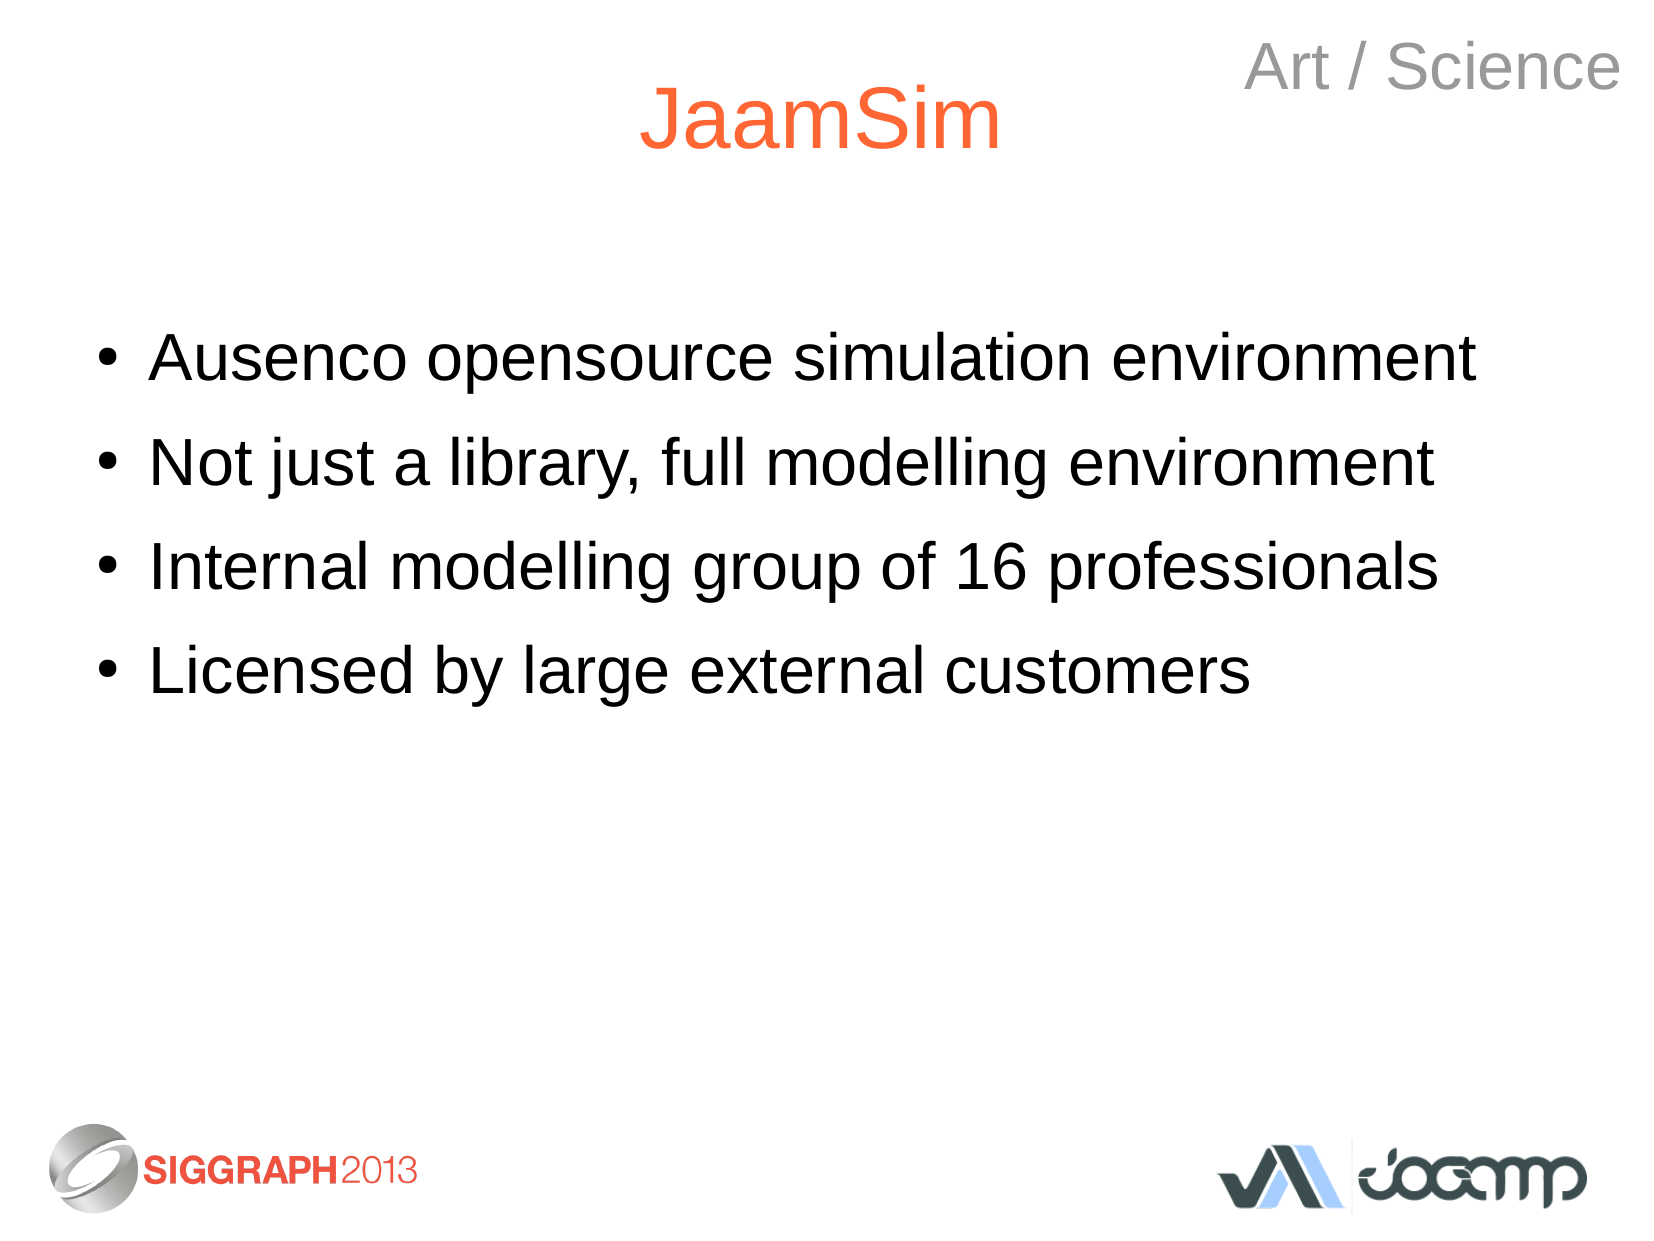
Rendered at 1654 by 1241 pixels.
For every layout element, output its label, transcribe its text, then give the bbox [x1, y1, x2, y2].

picture [1215, 1139, 1587, 1215]
list Ausenco opensource simulation environment Not just a library, full modelling environment Internal modelling group of 16 professionals Licensed by large external customers [78, 320, 1543, 1146]
picture [45, 1122, 421, 1215]
title JaamSim [68, 49, 1576, 188]
text_box Art / Science [1230, 21, 1651, 126]
